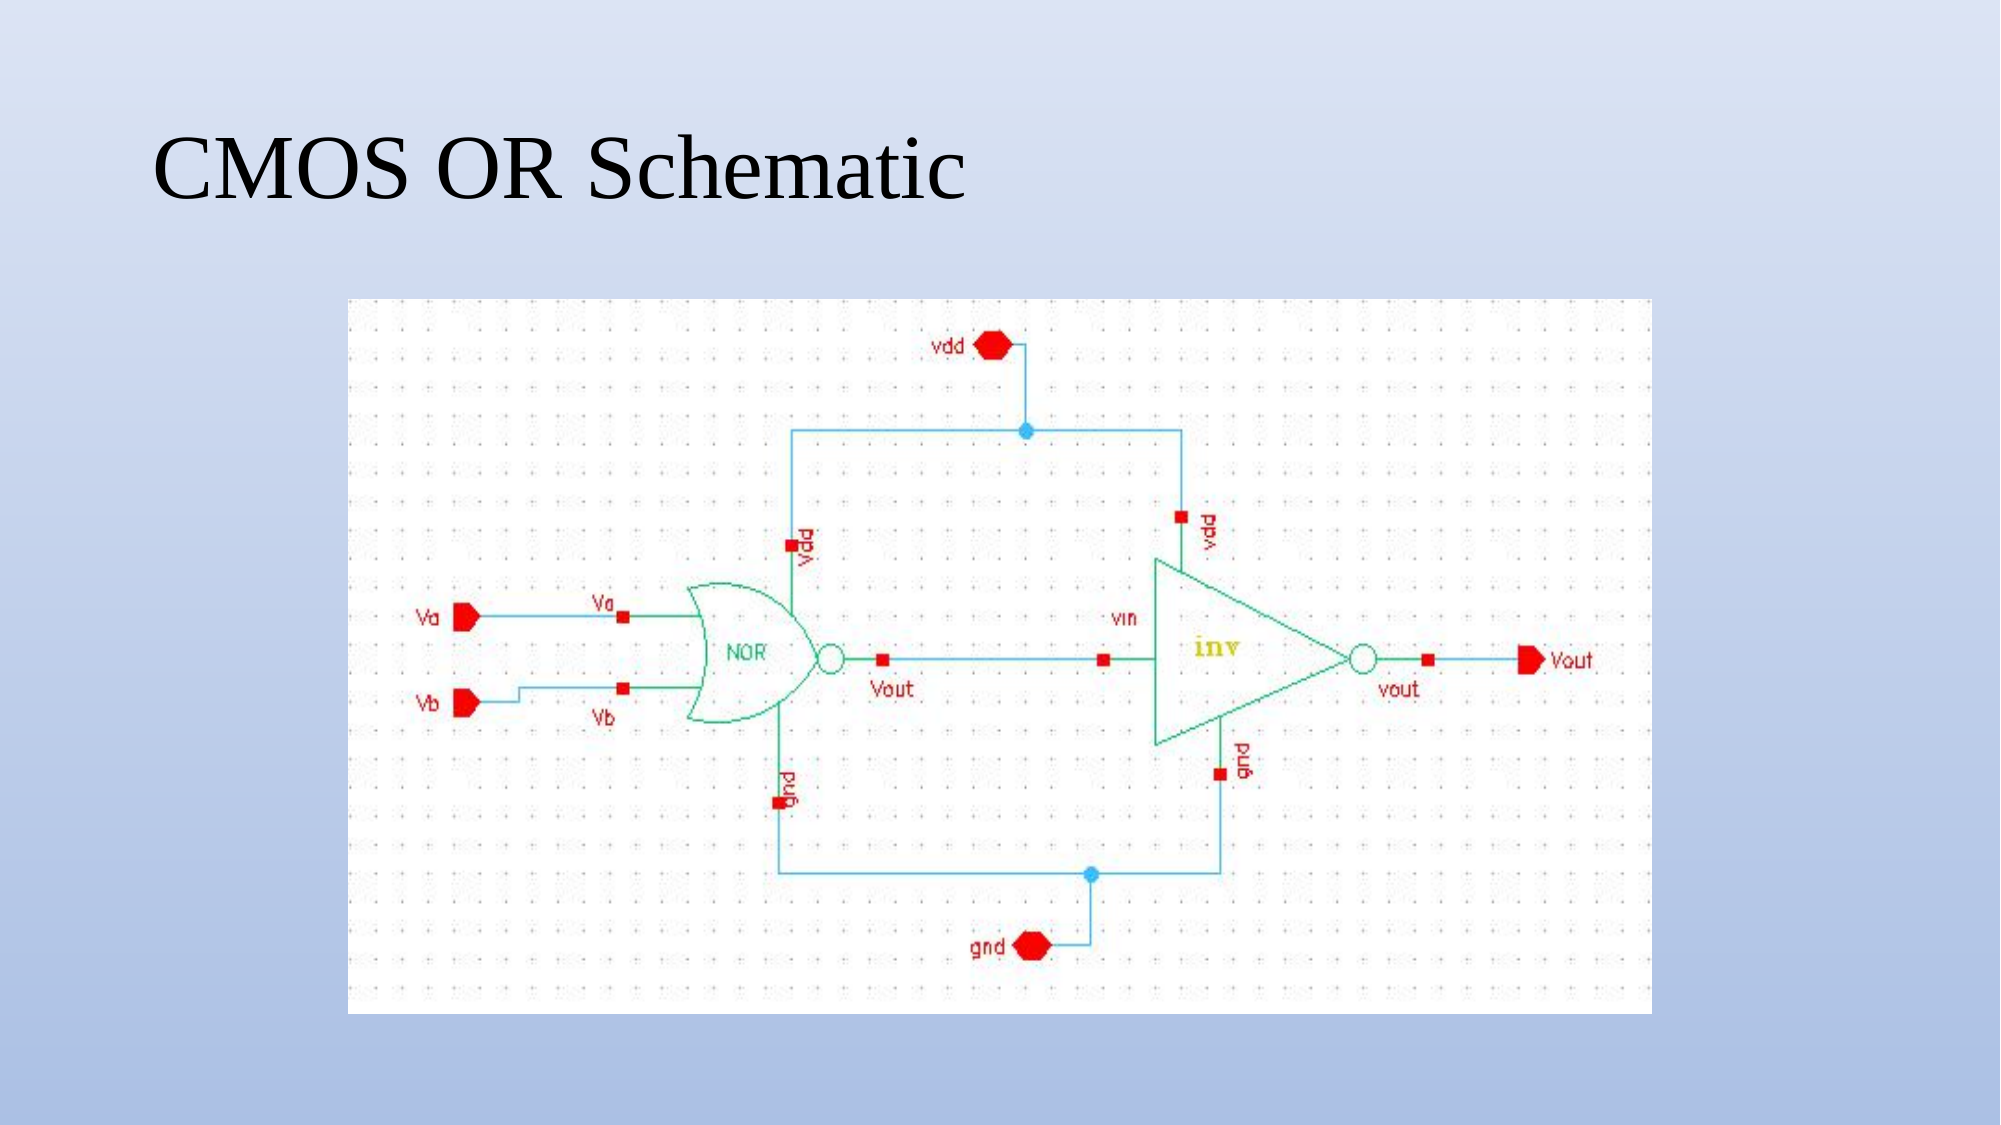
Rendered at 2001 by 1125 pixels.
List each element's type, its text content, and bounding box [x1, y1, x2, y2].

picture [348, 299, 1652, 1014]
title CMOS OR Schematic [137, 59, 1863, 278]
